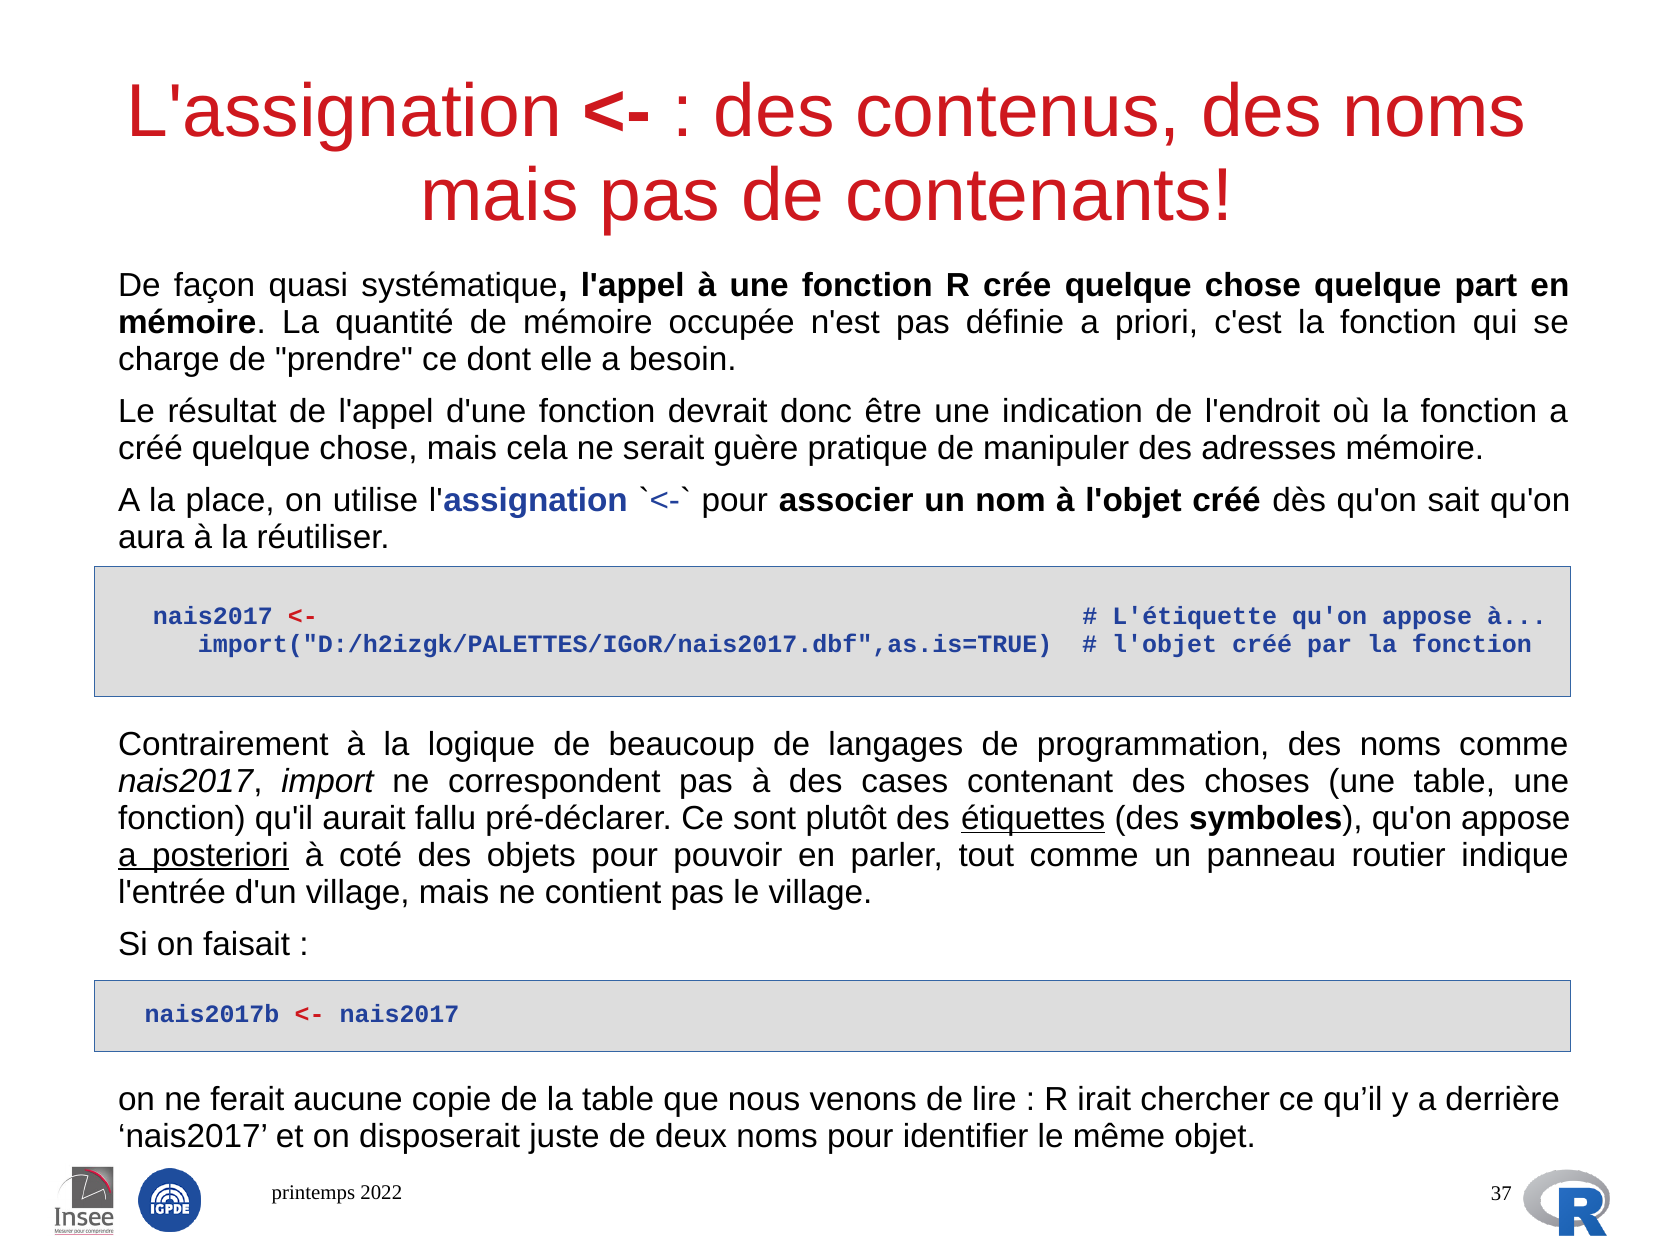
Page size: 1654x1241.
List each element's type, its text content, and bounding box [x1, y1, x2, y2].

text_box nais2017 <- # L'étiquette qu'on appose à... import("D:/h2izgk/PALETTES/IGoR/nais2017.dbf",as.is=TRUE) # l'objet créé par la fonction [94, 566, 1571, 697]
list De façon quasi systématique, l'appel à une fonction R crée quelque chose quelque part en mémoire. La quantité de mémoire occupée n'est pas définie a priori, c'est la fonction qui se charge de "prendre" ce dont elle a besoin. Le résultat de l'appel d'une fonction devrait donc être une indication de l'endroit où la fonction a créé quelque chose, mais cela ne serait guère pratique de manipuler des adresses mémoire. A la place, on utilise l'assignation `<-` pour associer un nom à l'objet créé dès qu'on sait qu'on aura à la réutiliser. Contrairement à la logique de beaucoup de langages de programmation, des noms comme nais2017, import ne correspondent pas à des cases contenant des choses (une table, une fonction) qu'il aurait fallu pré-déclarer. Ce sont plutôt des étiquettes (des symboles), qu'on appose a posteriori à coté des objets pour pouvoir en parler, tout comme un panneau routier indique l'entrée d'un village, mais ne contient pas le village. Si on faisait : on ne ferait aucune copie de la table que nous venons de lire : R irait chercher ce qu’il y a derrière ‘nais2017’ et on disposerait juste de deux noms pour identifier le même objet. [82, 266, 1571, 1158]
picture [1523, 1169, 1610, 1236]
picture [138, 1168, 201, 1232]
picture [47, 1163, 120, 1236]
text_box nais2017b <- nais2017 [94, 980, 1571, 1052]
title L'assignation <- : des contenus, des noms mais pas de contenants! [82, 49, 1571, 257]
